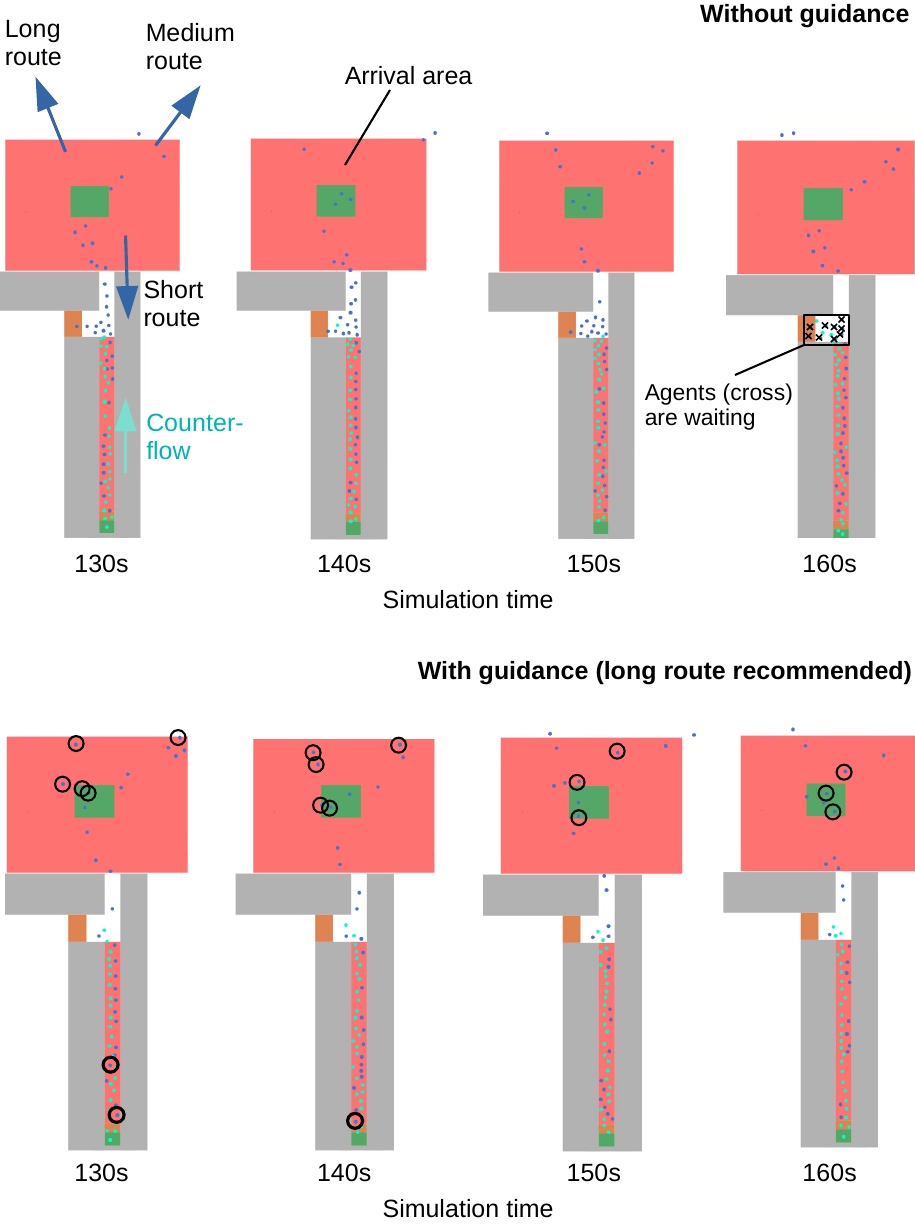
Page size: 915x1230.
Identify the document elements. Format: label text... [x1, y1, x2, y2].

text_box Without guidance [685, 0, 915, 41]
picture [805, 316, 848, 344]
text_box Counter-flow [131, 401, 297, 477]
text_box Agents (cross) are waiting [630, 372, 826, 500]
picture [723, 730, 915, 1151]
picture [5, 724, 201, 1189]
picture [726, 117, 915, 538]
text_box Long route [0, 7, 95, 83]
text_box Simulation time [360, 545, 672, 627]
picture [235, 739, 438, 1151]
picture [488, 118, 684, 542]
picture [236, 130, 477, 542]
text_box 130s 140s 150s 160s [59, 1151, 915, 1199]
picture [0, 130, 186, 549]
text_box Medium route [130, 10, 326, 87]
picture [393, 739, 404, 751]
text_box Arrival area [330, 54, 646, 153]
picture [483, 730, 709, 1151]
text_box With guidance (long route recommended) [403, 649, 915, 730]
text_box Simulation time [360, 1154, 672, 1230]
text_box Short route [128, 268, 324, 344]
text_box 130s 140s 150s 160s [59, 542, 915, 591]
